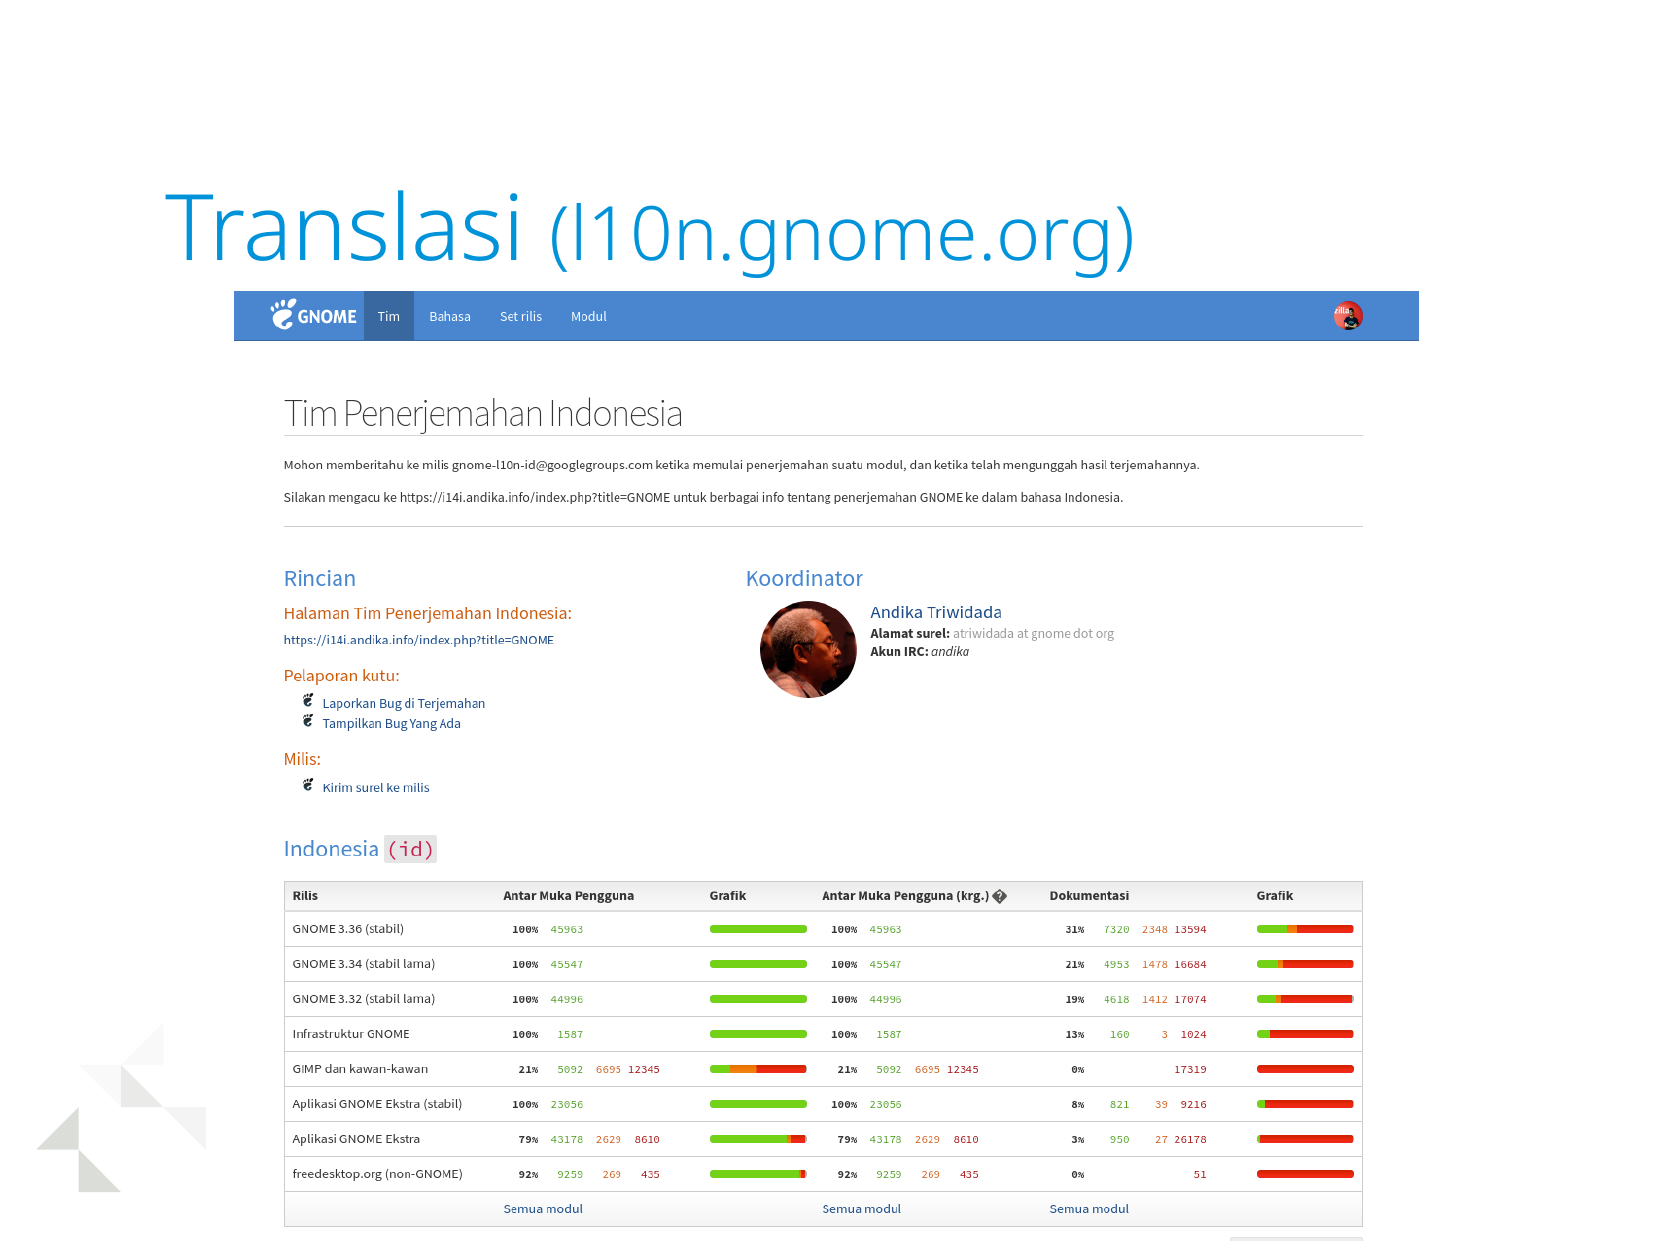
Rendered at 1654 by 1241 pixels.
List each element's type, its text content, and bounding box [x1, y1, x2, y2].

list Translasi (l10n.gnome.org) [165, 135, 1486, 316]
picture [234, 291, 1419, 1241]
